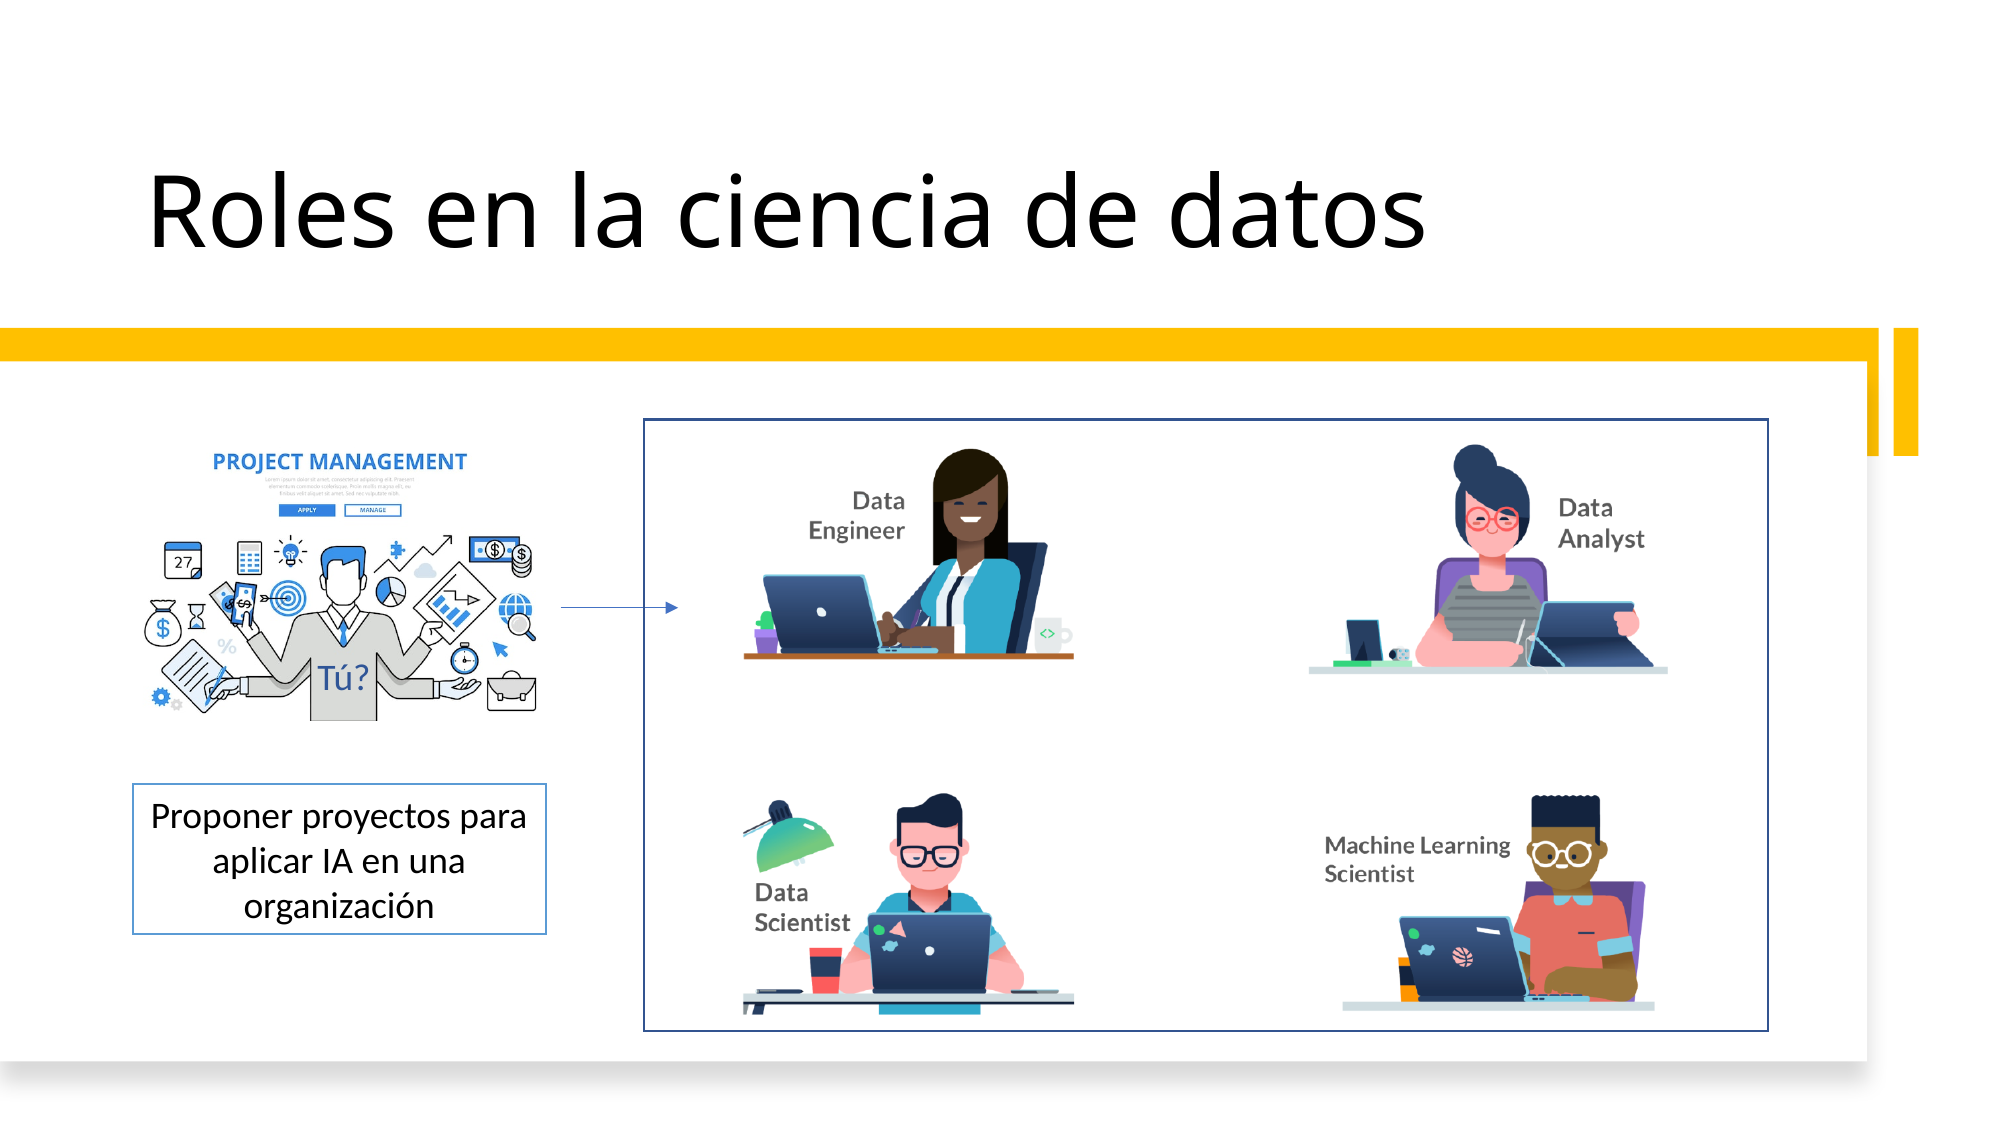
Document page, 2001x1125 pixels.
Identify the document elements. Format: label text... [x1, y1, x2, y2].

text_box [0, 327, 1879, 1062]
text_box Tú? [302, 645, 386, 706]
text_box [1893, 327, 1919, 456]
title Roles en la ciencia de datos [130, 63, 1782, 277]
text_box Proponer proyectos para aplicar IA en una organización [132, 783, 547, 934]
picture [132, 442, 547, 721]
picture [688, 421, 1732, 1030]
